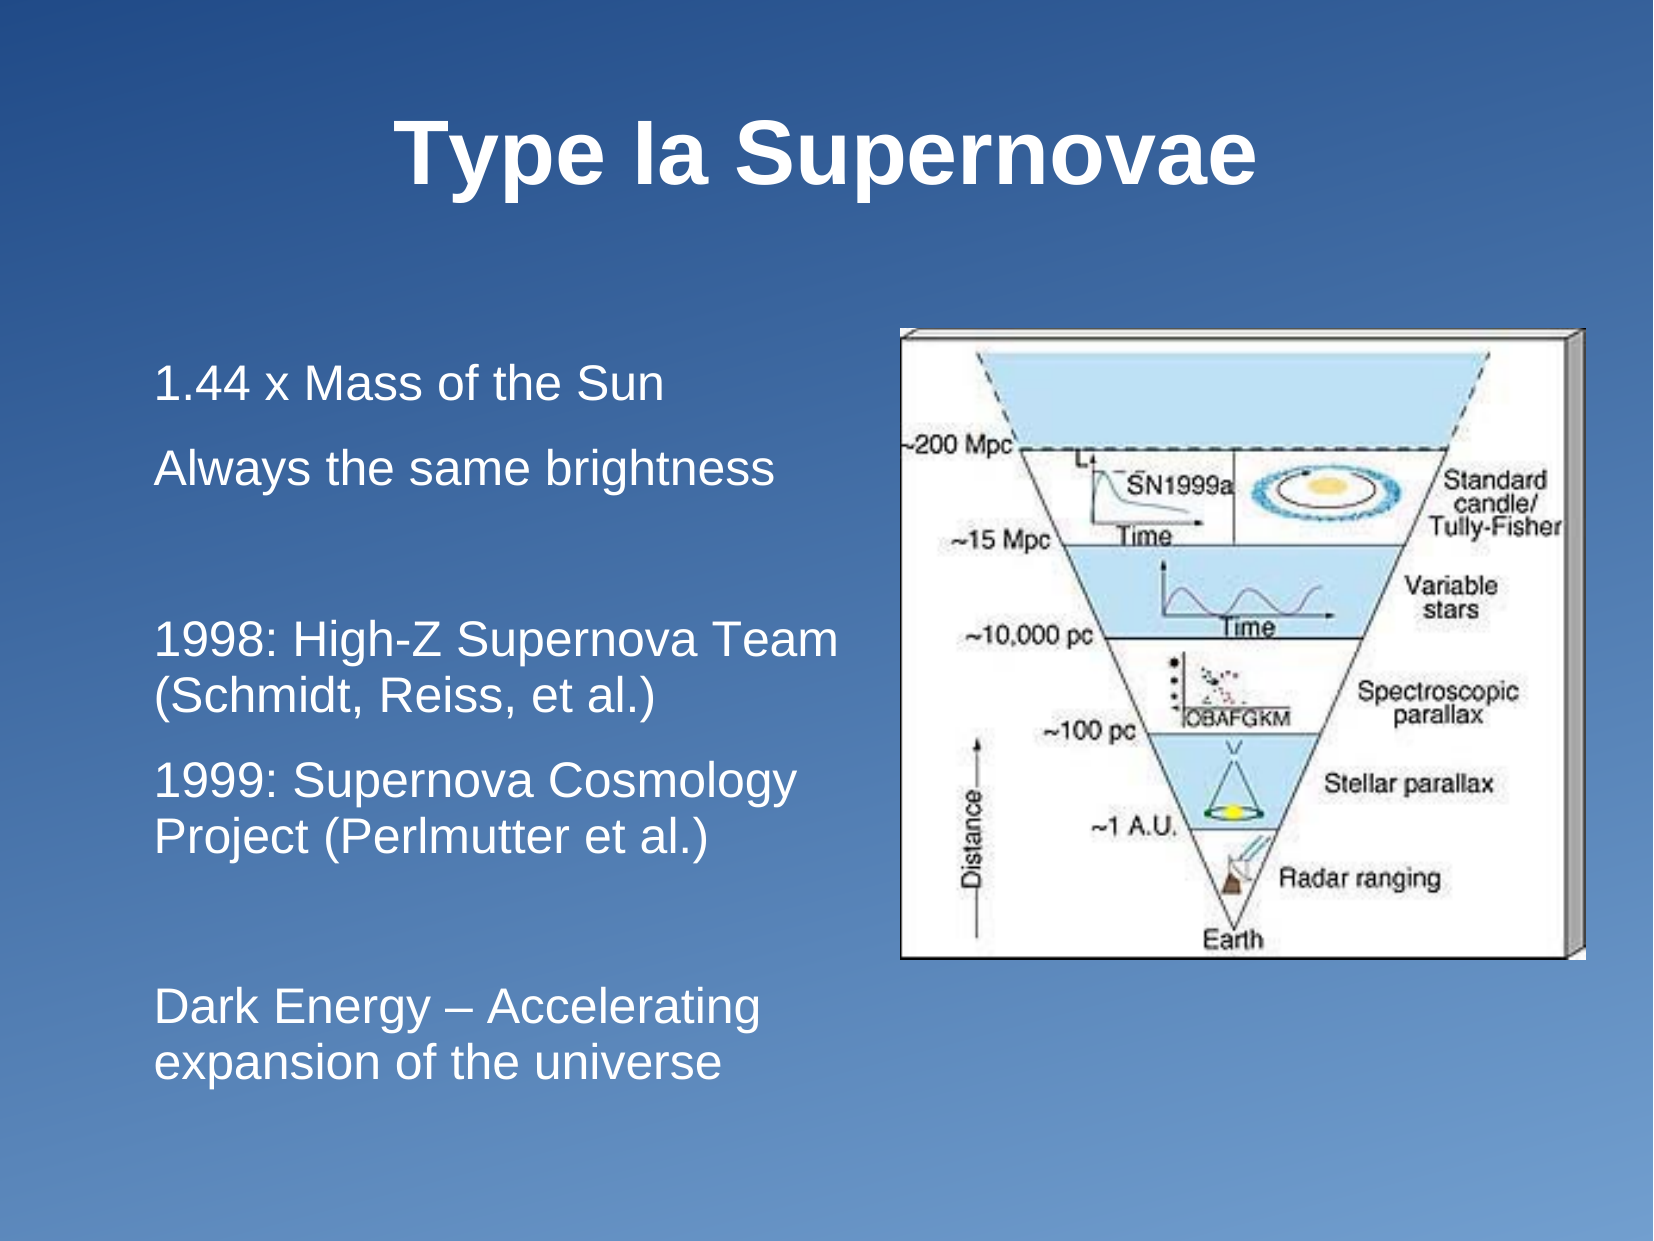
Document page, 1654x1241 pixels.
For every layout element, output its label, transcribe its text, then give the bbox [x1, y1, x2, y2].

picture [900, 328, 1586, 961]
title Type Ia Supernovae [82, 49, 1571, 257]
list 1.44 x Mass of the Sun Always the same brightness 1998: High-Z Supernova Team (Schmidt, Reiss, et al.) 1999: Supernova Cosmology Project (Perlmutter et al.) Dark Energy – Accelerating expansion of the universe [82, 355, 901, 1176]
